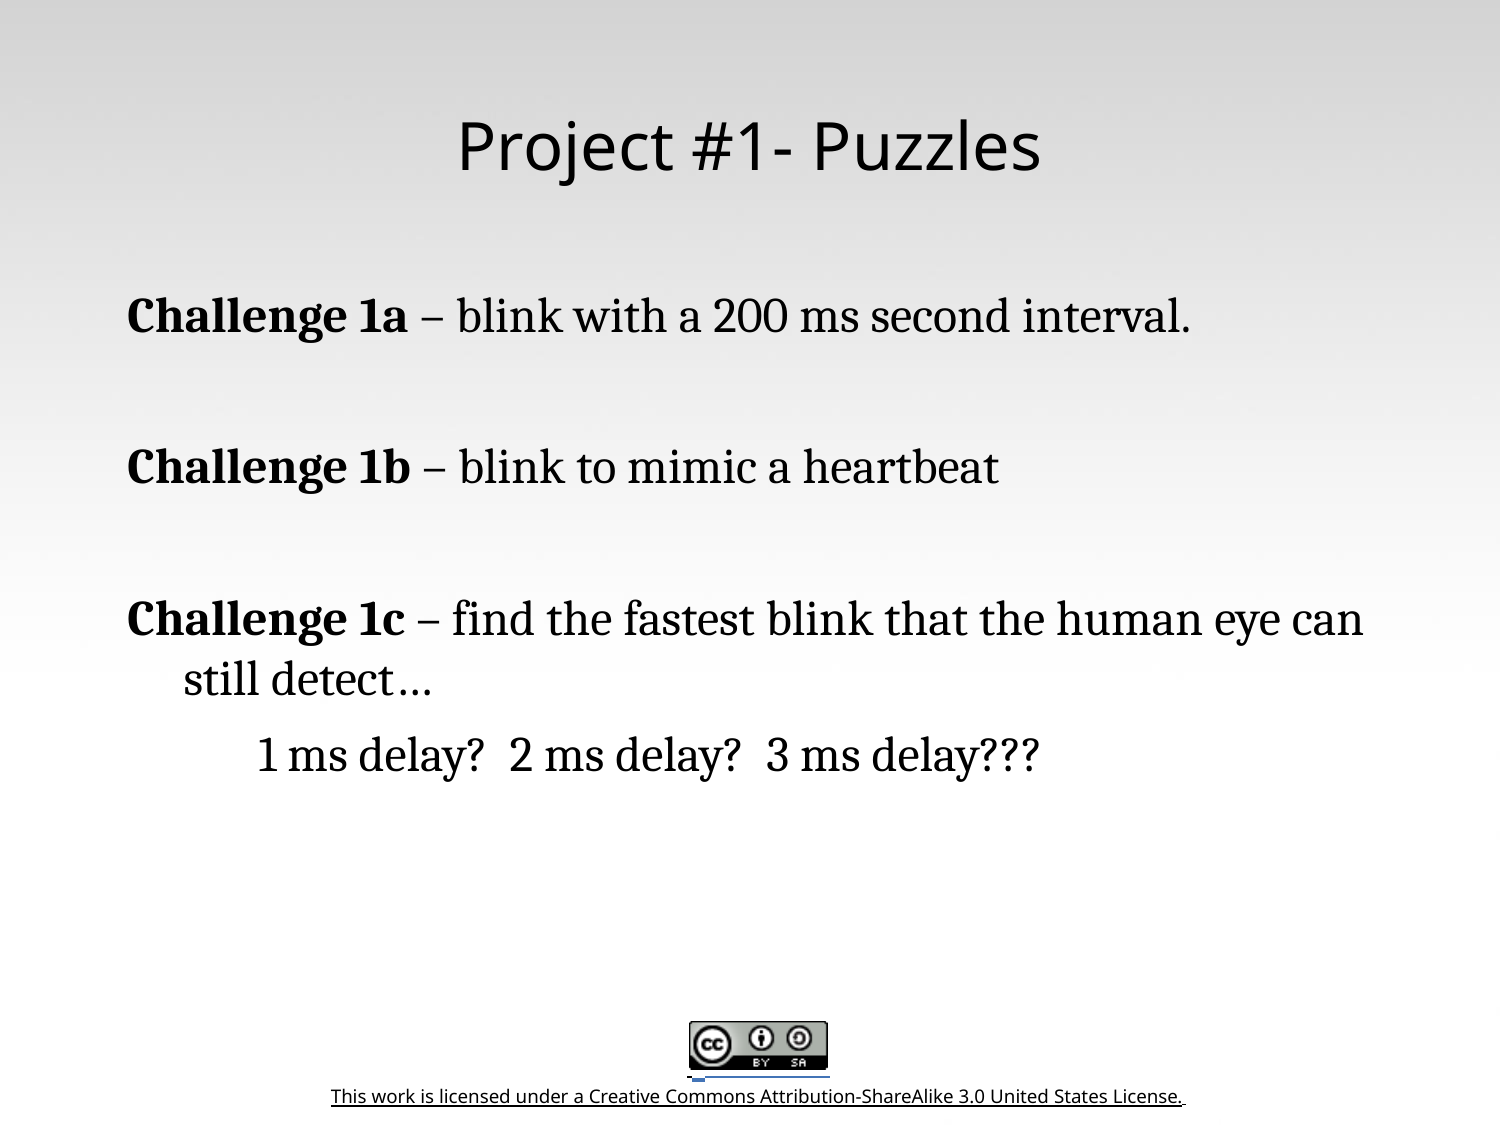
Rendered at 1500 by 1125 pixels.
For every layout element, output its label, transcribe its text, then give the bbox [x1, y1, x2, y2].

list Challenge 1a – blink with a 200 ms second interval. Challenge 1b – blink to mimic a heartbeat Challenge 1c – find the fastest blink that the human eye can still detect… 1 ms delay? 2 ms delay? 3 ms delay??? [112, 275, 1388, 1000]
picture [0, 0, 1500, 1125]
title Project #1- Puzzles [112, 50, 1388, 238]
